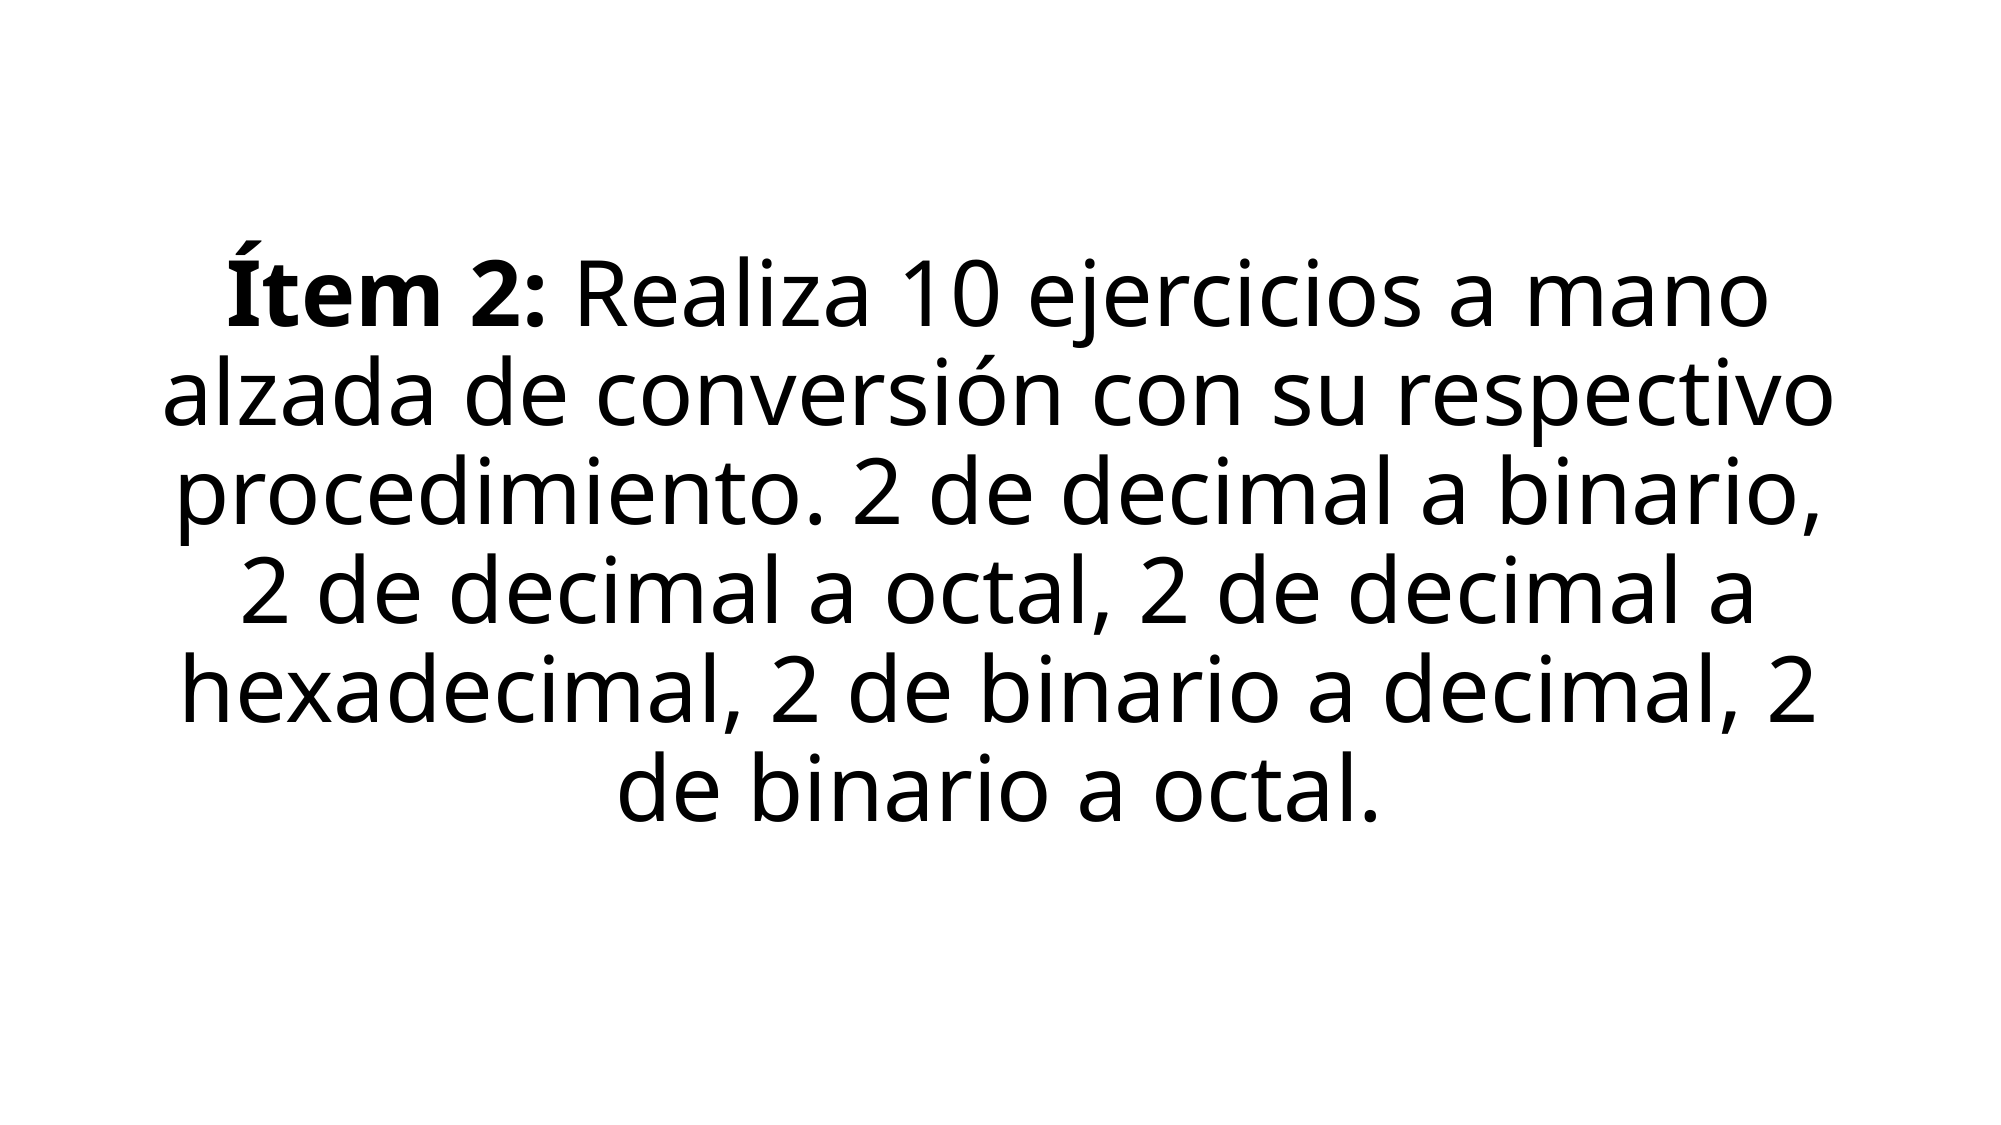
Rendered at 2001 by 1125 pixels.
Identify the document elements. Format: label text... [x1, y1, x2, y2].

title Ítem 2: Realiza 10 ejercicios a mano alzada de conversión con su respectivo procedimiento. 2 de decimal a binario, 2 de decimal a octal, 2 de decimal a hexadecimal, 2 de binario a decimal, 2 de binario a octal. [137, 59, 1863, 1029]
